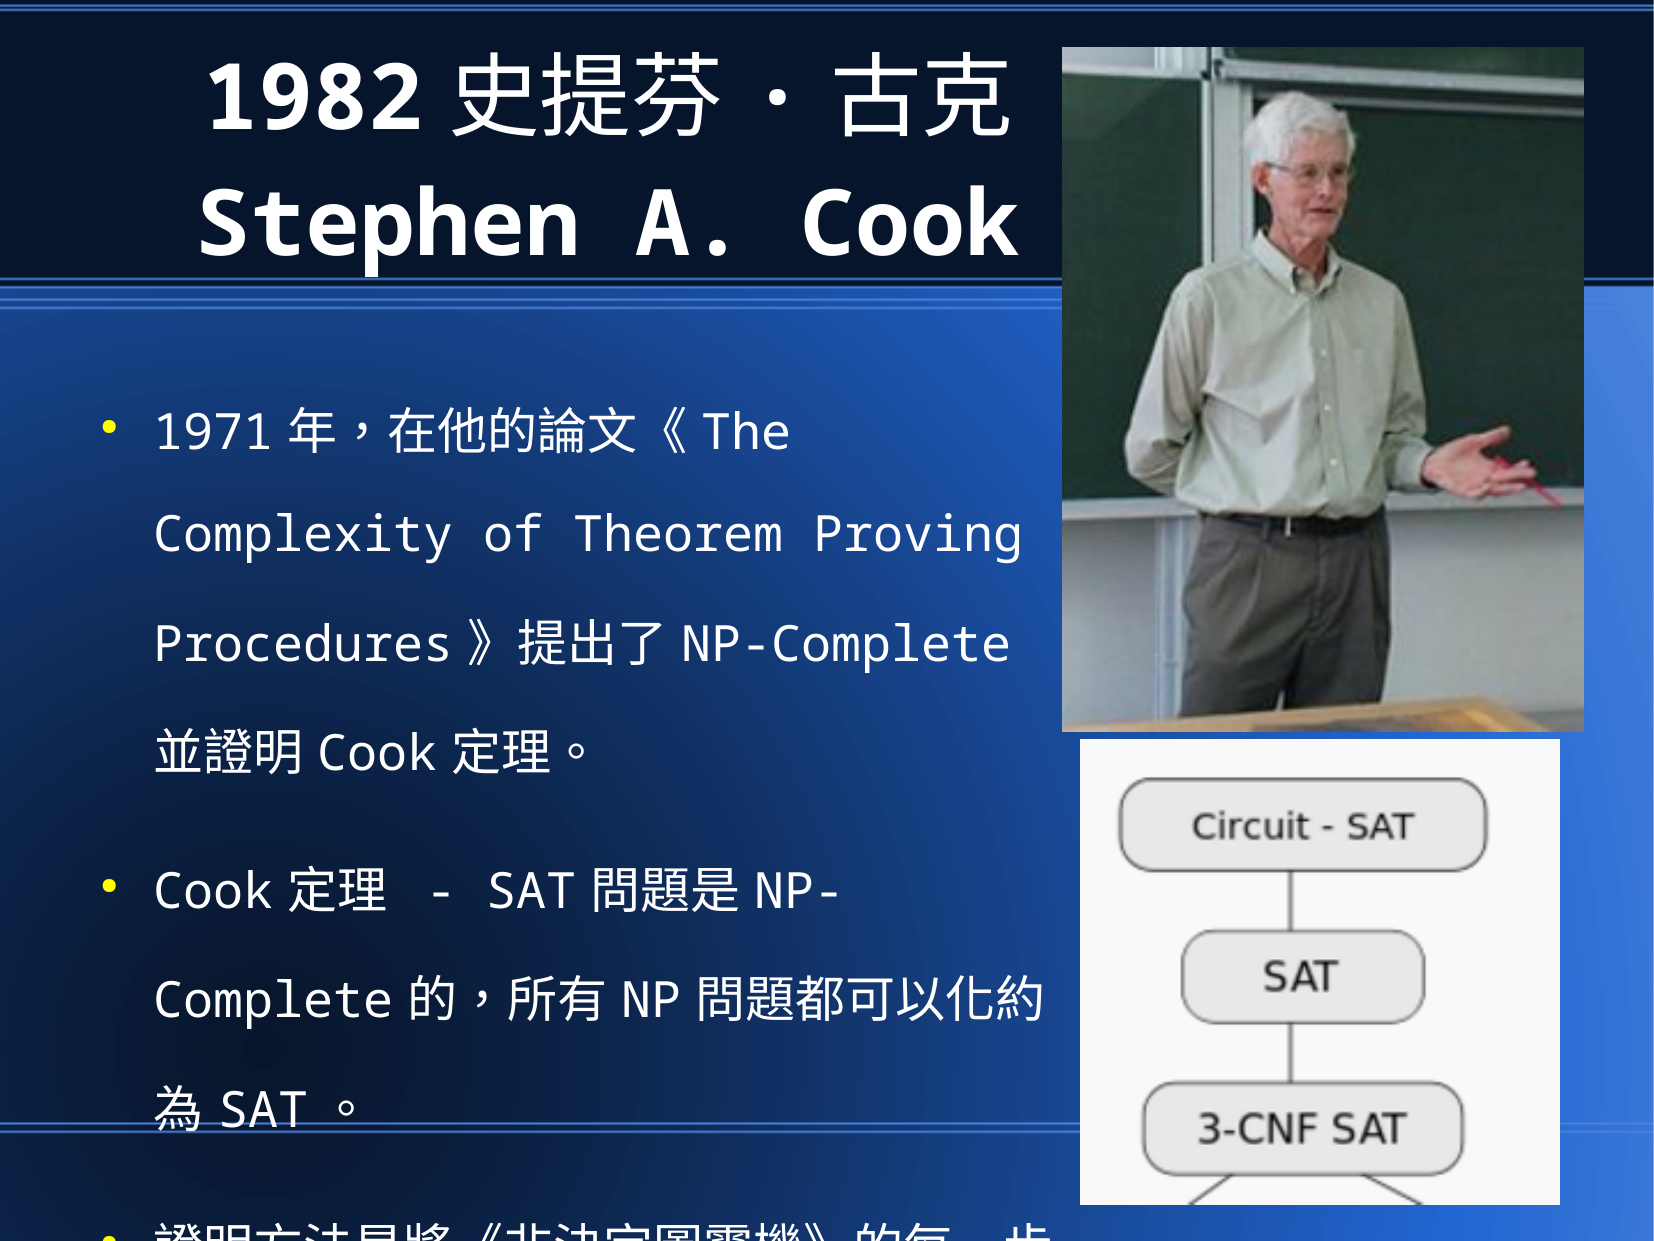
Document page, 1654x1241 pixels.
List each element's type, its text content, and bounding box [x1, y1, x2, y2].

picture [0, 0, 1654, 1241]
picture [211, 1229, 220, 1239]
list 1971年，在他的論文《The Complexity of Theorem Proving Procedures》提出了NP-Complete並證明Cook定理。 Cook定理 - SAT問題是NP-Complete的，所有NP問題都可以化約為SAT。 證明方法是將《非決定圖靈機》的每一步驟，轉化為邏輯式，之後就可以化約為SAT問題。 [82, 355, 1063, 1170]
picture [880, 1234, 896, 1241]
picture [232, 1229, 246, 1237]
picture [585, 1235, 593, 1241]
picture [365, 1228, 391, 1232]
picture [661, 1228, 695, 1241]
picture [861, 1234, 871, 1241]
title 1982史提芬·古克 Stephen A. Cook [82, 32, 1134, 273]
picture [365, 1235, 391, 1239]
picture [434, 1230, 444, 1236]
